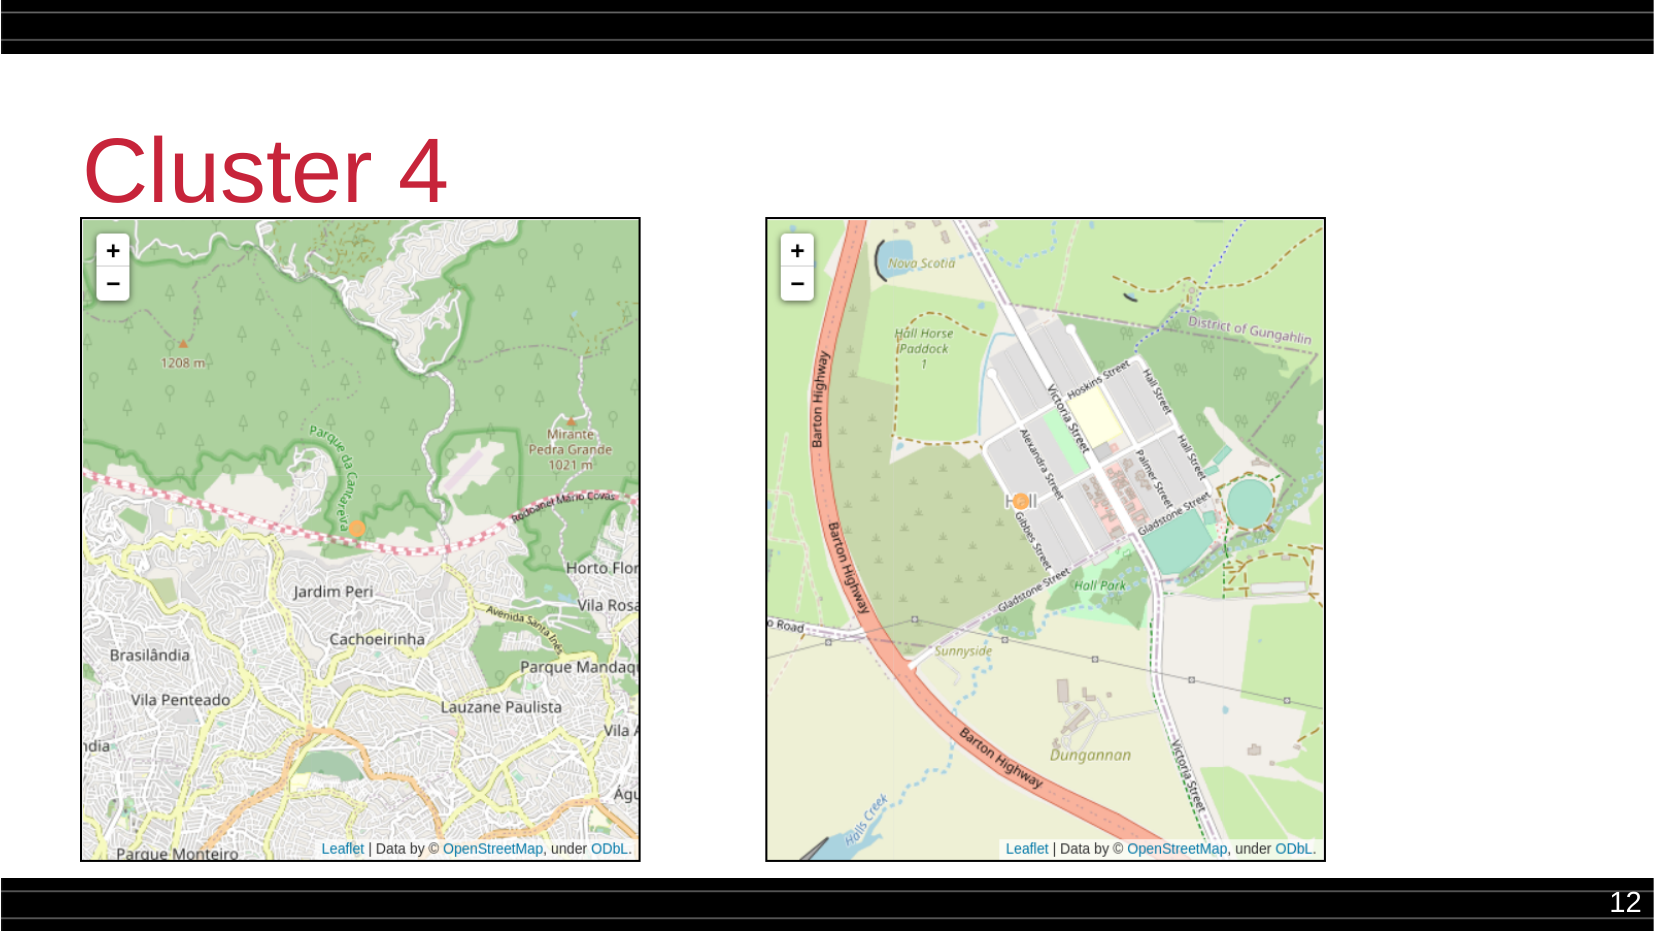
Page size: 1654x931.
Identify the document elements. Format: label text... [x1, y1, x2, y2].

title Cluster 4 [82, 92, 1571, 249]
picture [1, 0, 1654, 54]
picture [80, 216, 1327, 863]
picture [1, 878, 1654, 931]
